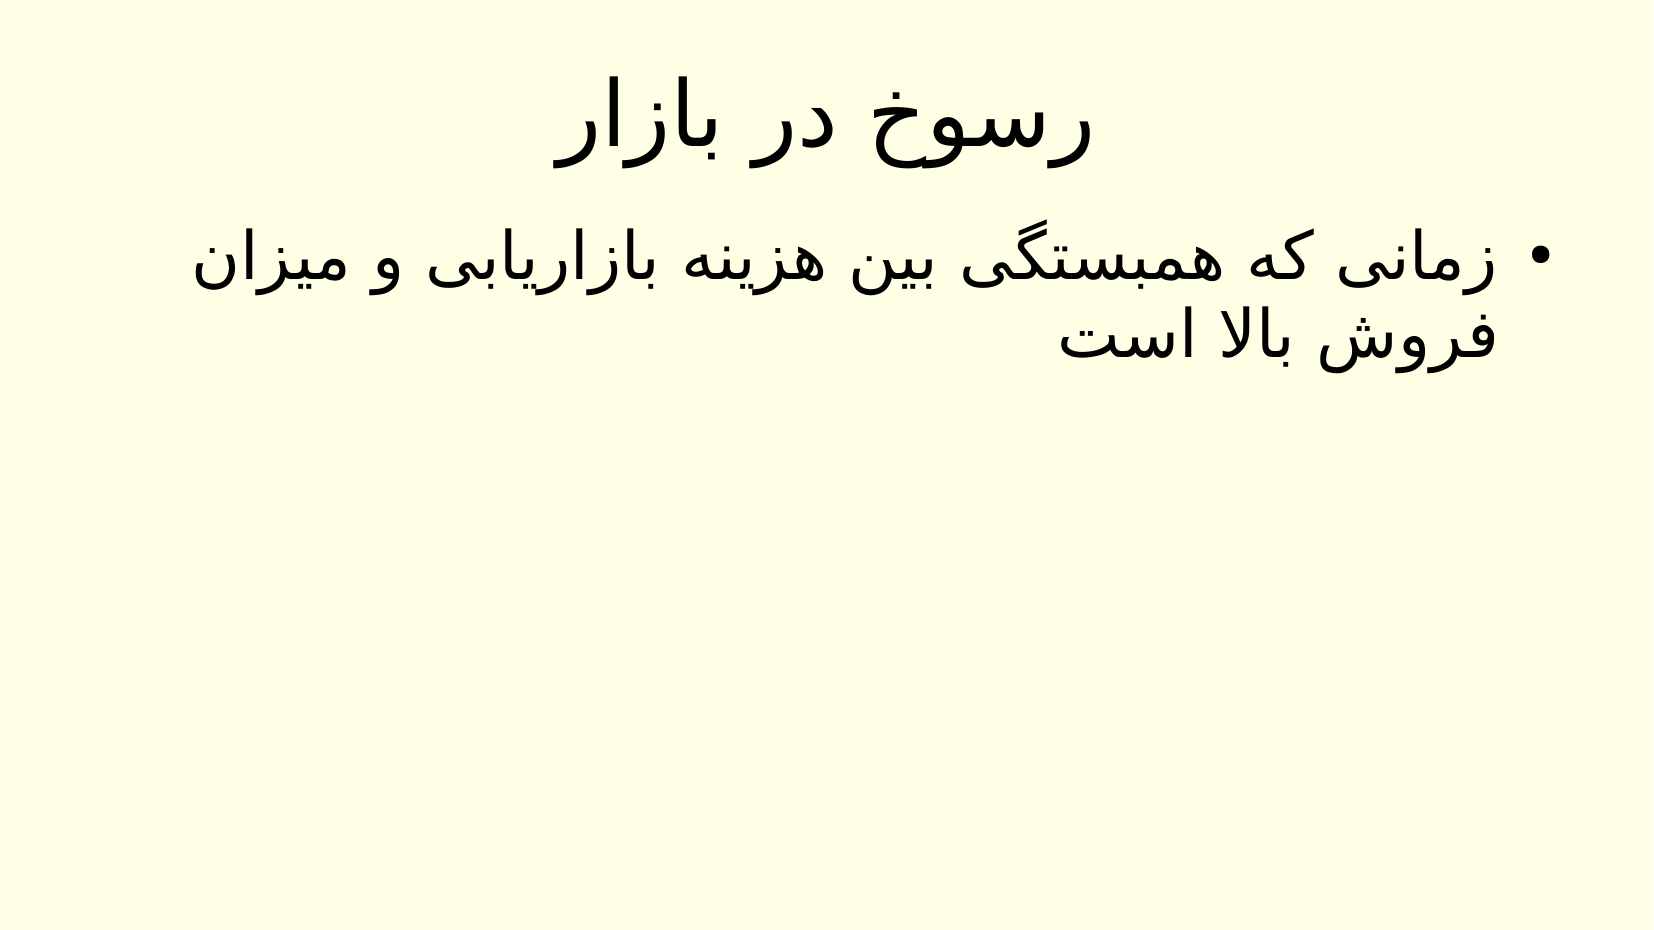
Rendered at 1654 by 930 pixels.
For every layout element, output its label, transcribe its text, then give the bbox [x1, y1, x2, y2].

list زمانی که همبستگی بین هزینه بازاریابی و میزان فروش بالا است [82, 217, 1571, 757]
title رسوخ در بازار [82, 35, 1571, 195]
